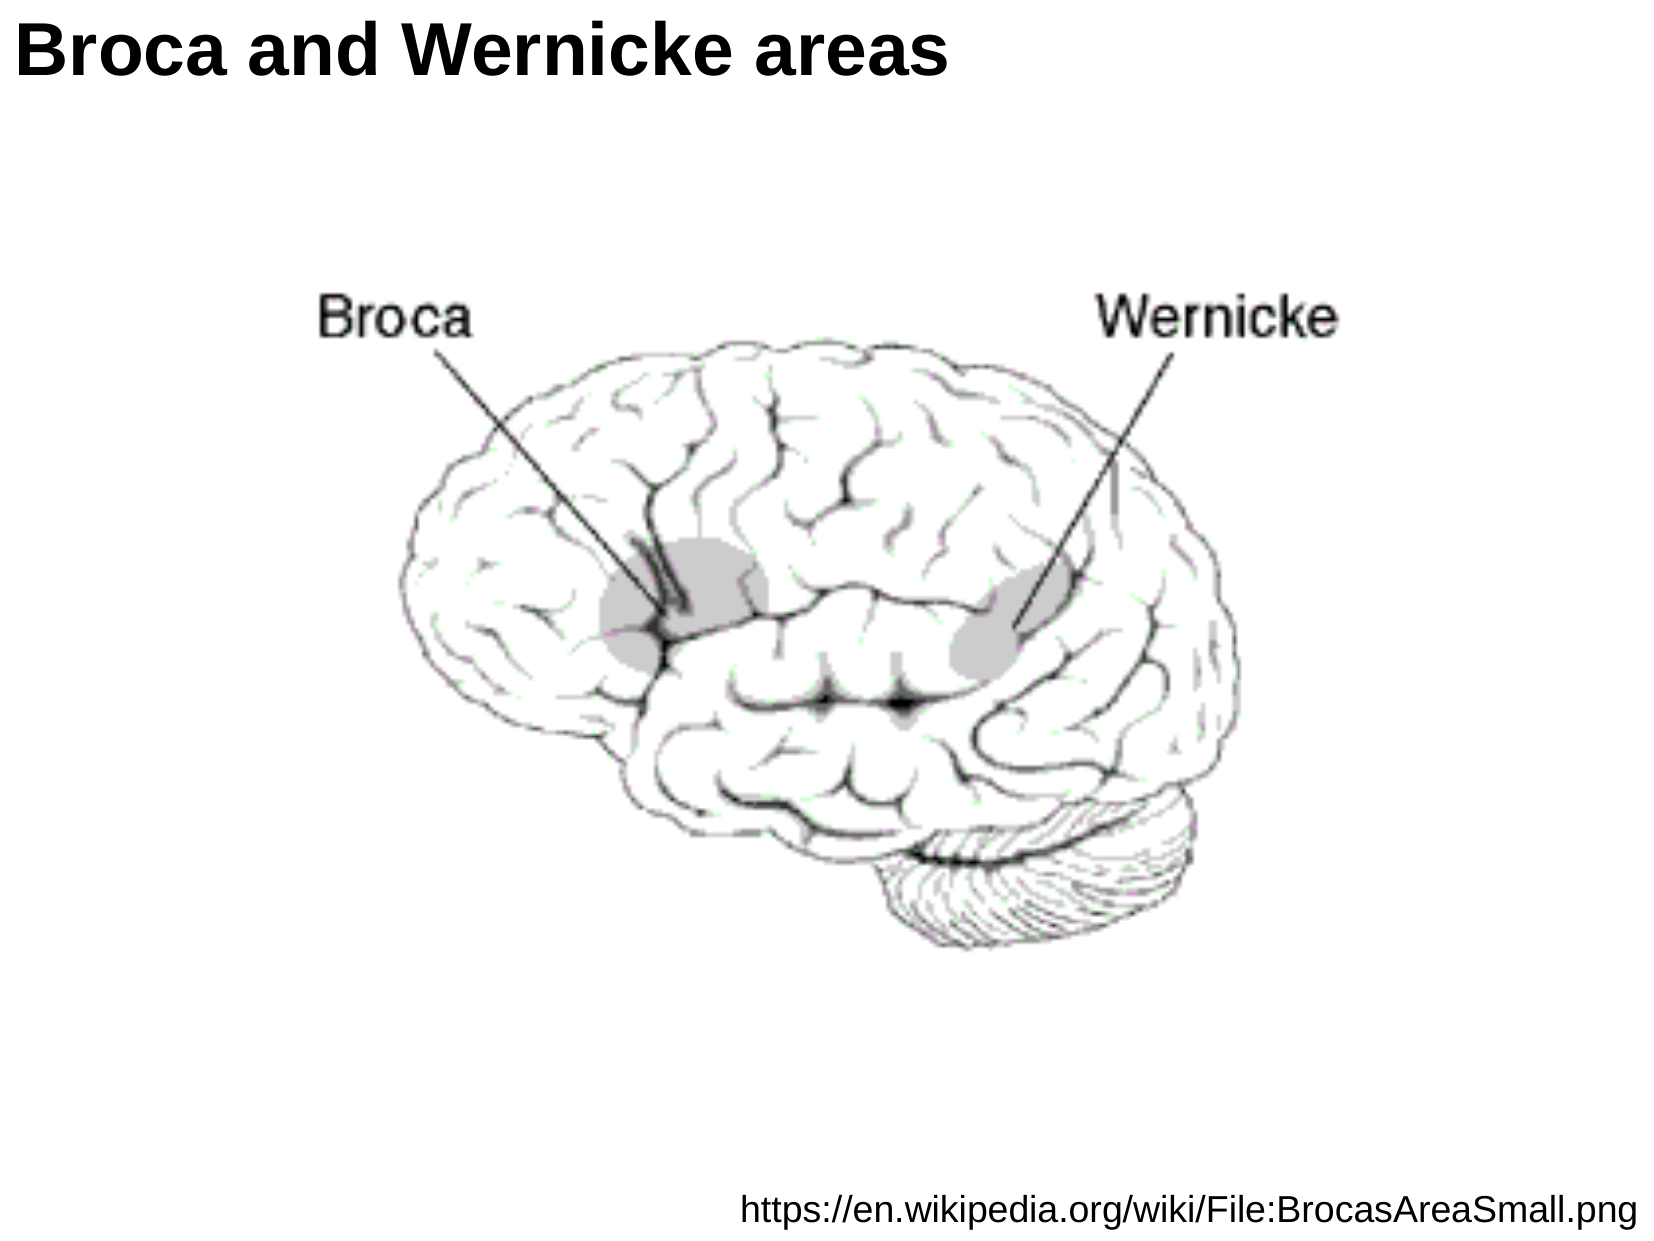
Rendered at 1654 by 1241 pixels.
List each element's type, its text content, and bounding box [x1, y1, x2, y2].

text_box Broca and Wernicke areas [0, 0, 967, 99]
text_box https://en.wikipedia.org/wiki/File:BrocasAreaSmall.png [725, 1181, 1654, 1238]
picture [298, 260, 1356, 980]
